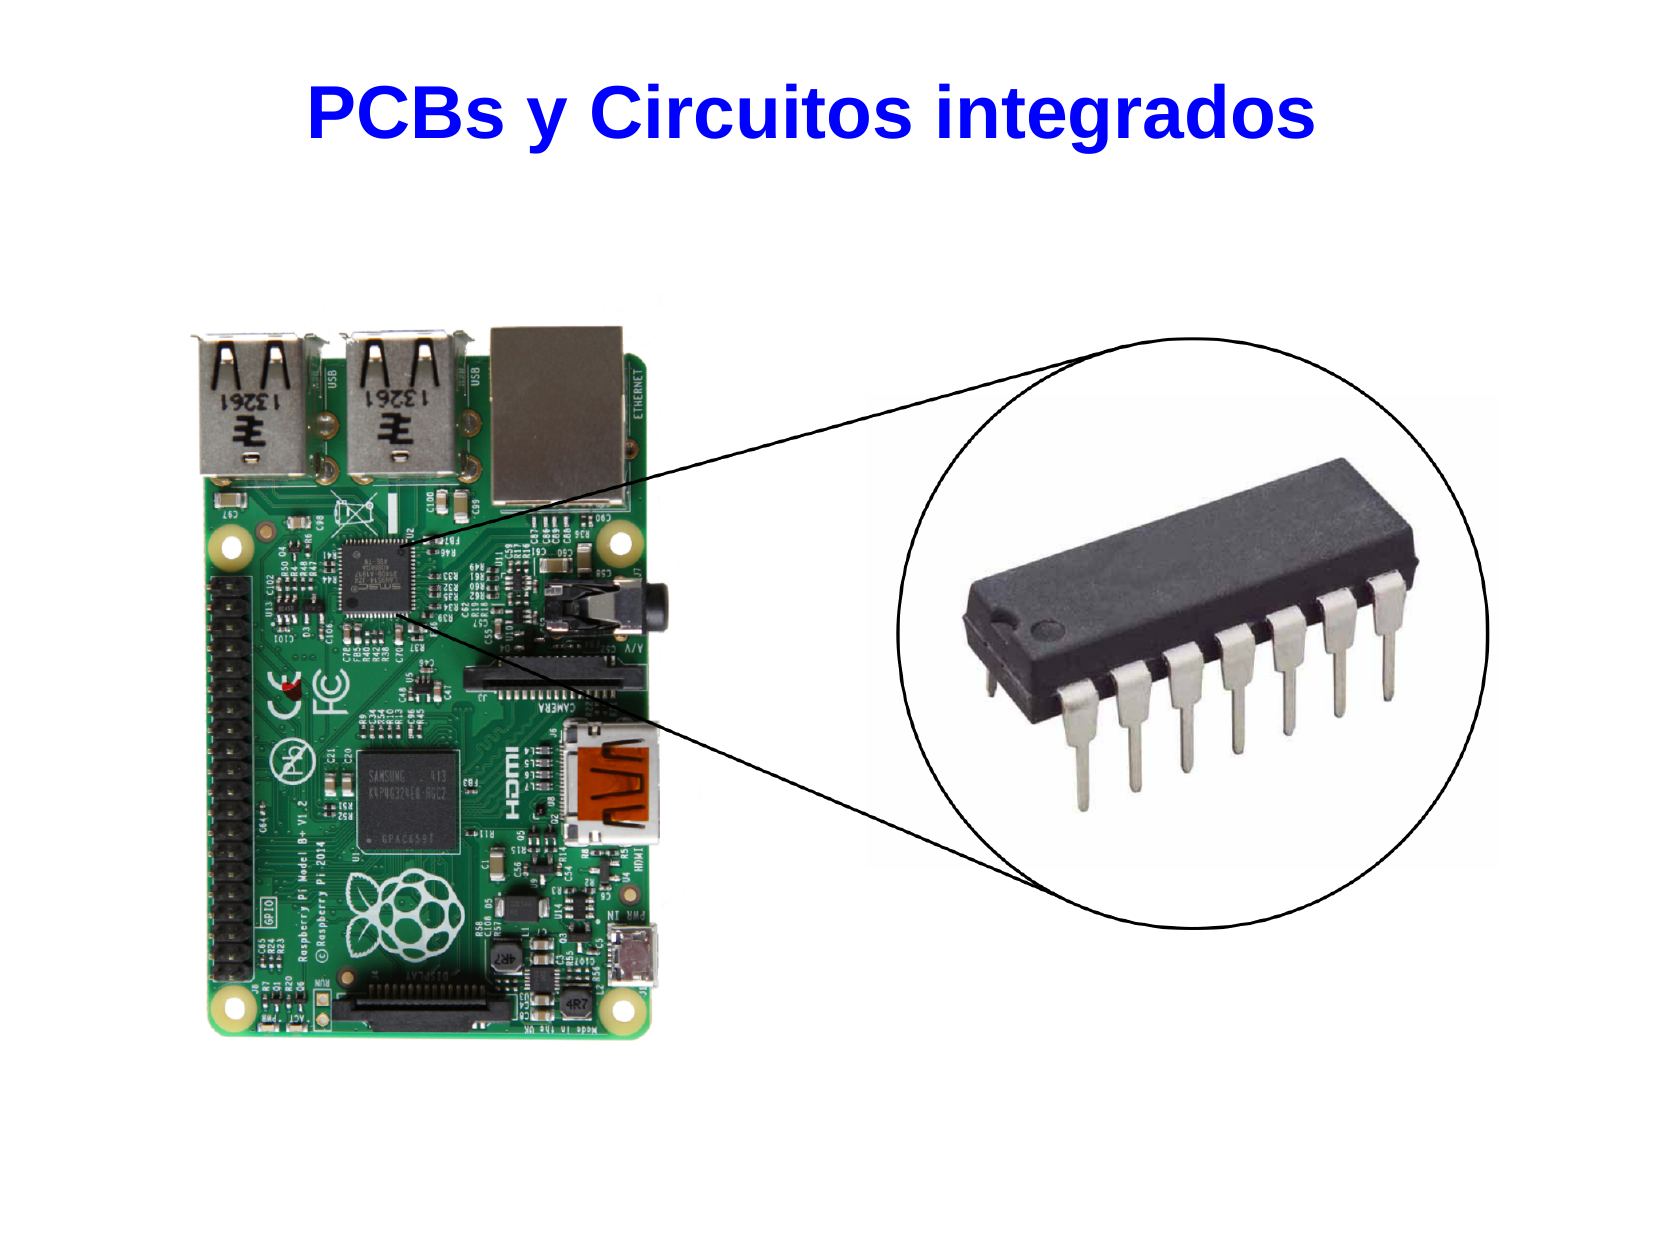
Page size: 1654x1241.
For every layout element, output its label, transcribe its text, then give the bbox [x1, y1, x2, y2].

picture [150, 284, 1516, 1093]
text_box PCBs y Circuitos integrados [64, 59, 1561, 166]
